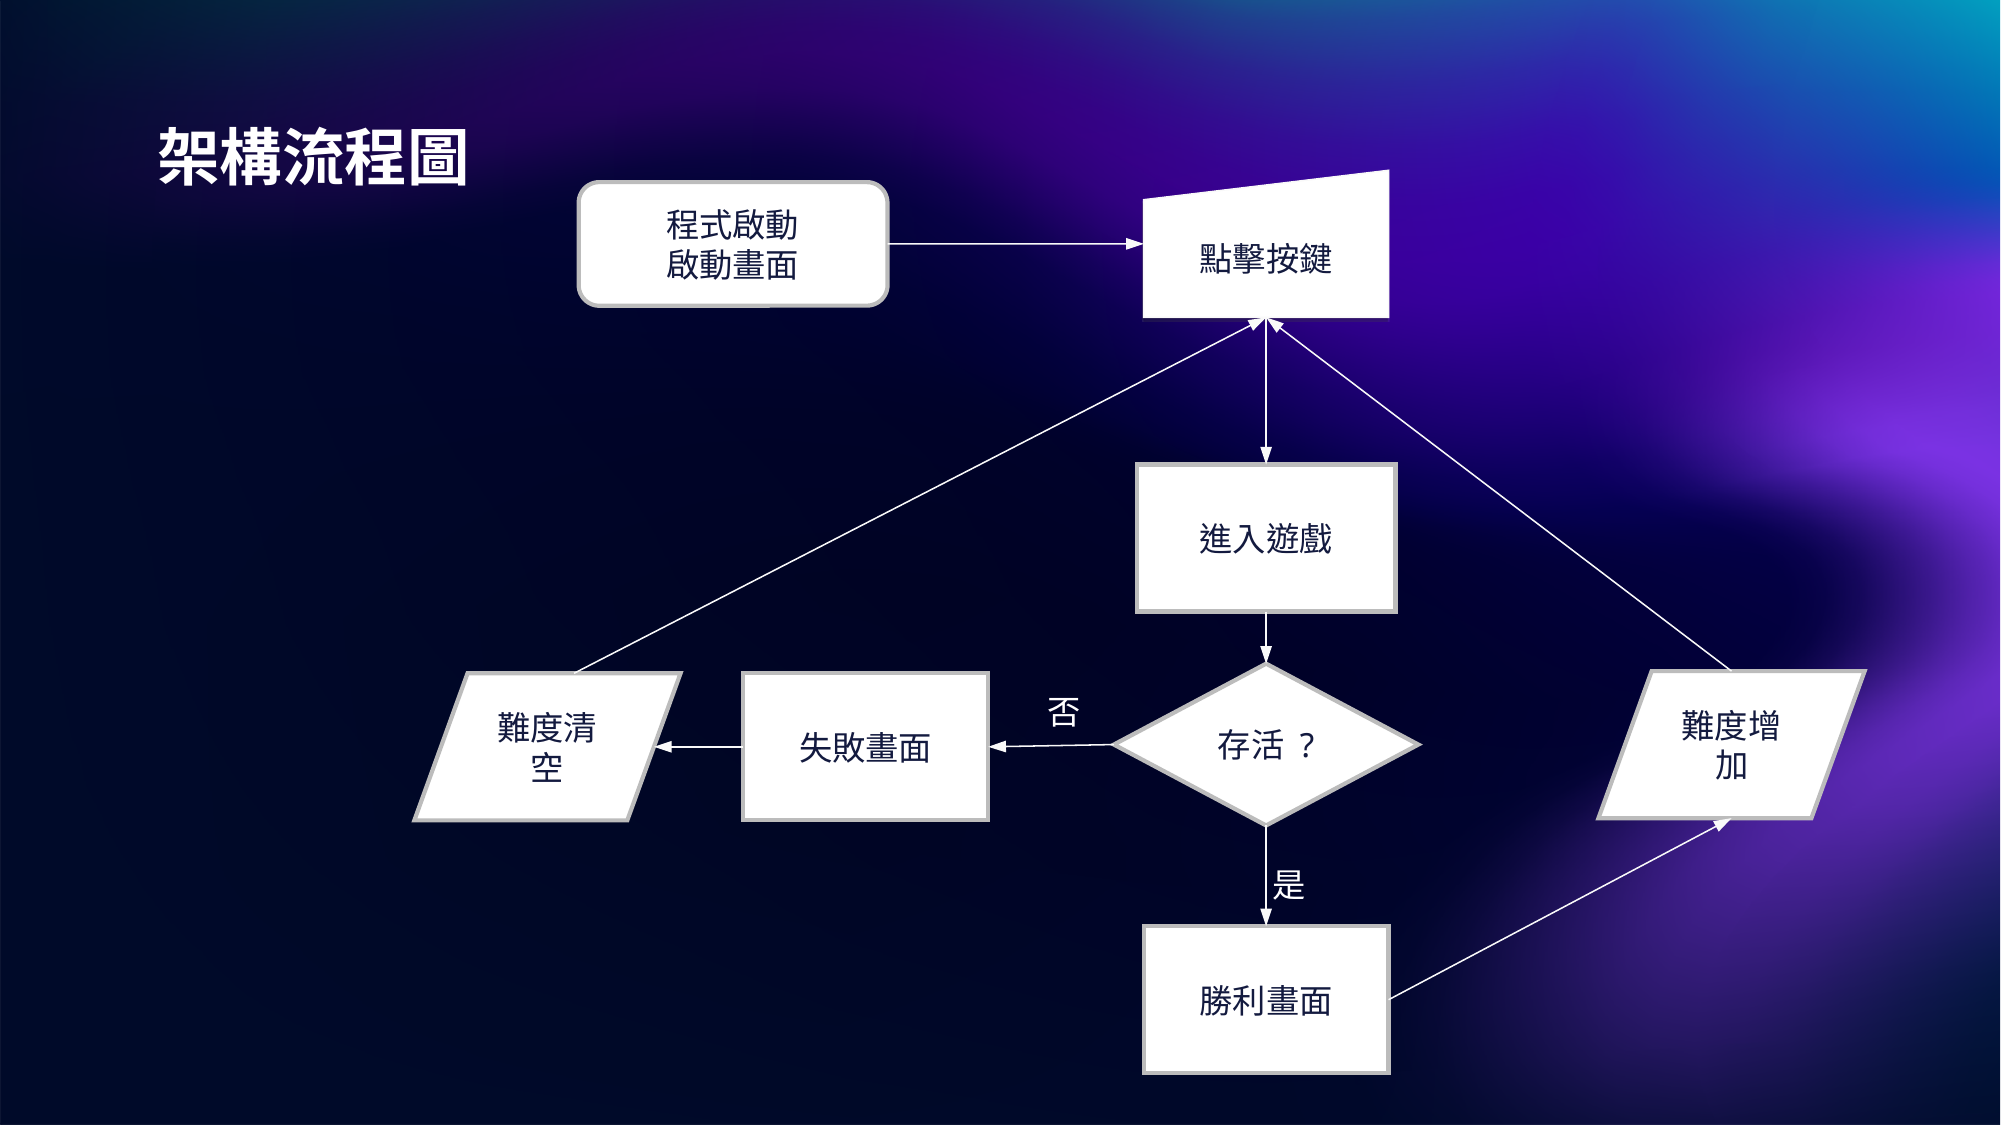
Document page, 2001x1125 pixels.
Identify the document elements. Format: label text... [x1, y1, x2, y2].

text_box 難度清空 [414, 673, 681, 821]
text_box 失敗畫面 [743, 673, 988, 820]
text_box 是 [1272, 857, 1287, 913]
text_box 進入遊戲 [1137, 464, 1396, 612]
text_box 程式啟動 啟動畫面 [578, 182, 888, 306]
text_box 否 [1032, 683, 1097, 740]
text_box 存活 ? [1114, 664, 1419, 826]
title 架構流程圖 [157, 118, 1001, 223]
text_box 難度增加 [1598, 671, 1865, 819]
text_box 勝利畫面 [1144, 926, 1389, 1073]
text_box 點擊按鍵 [1143, 170, 1389, 318]
